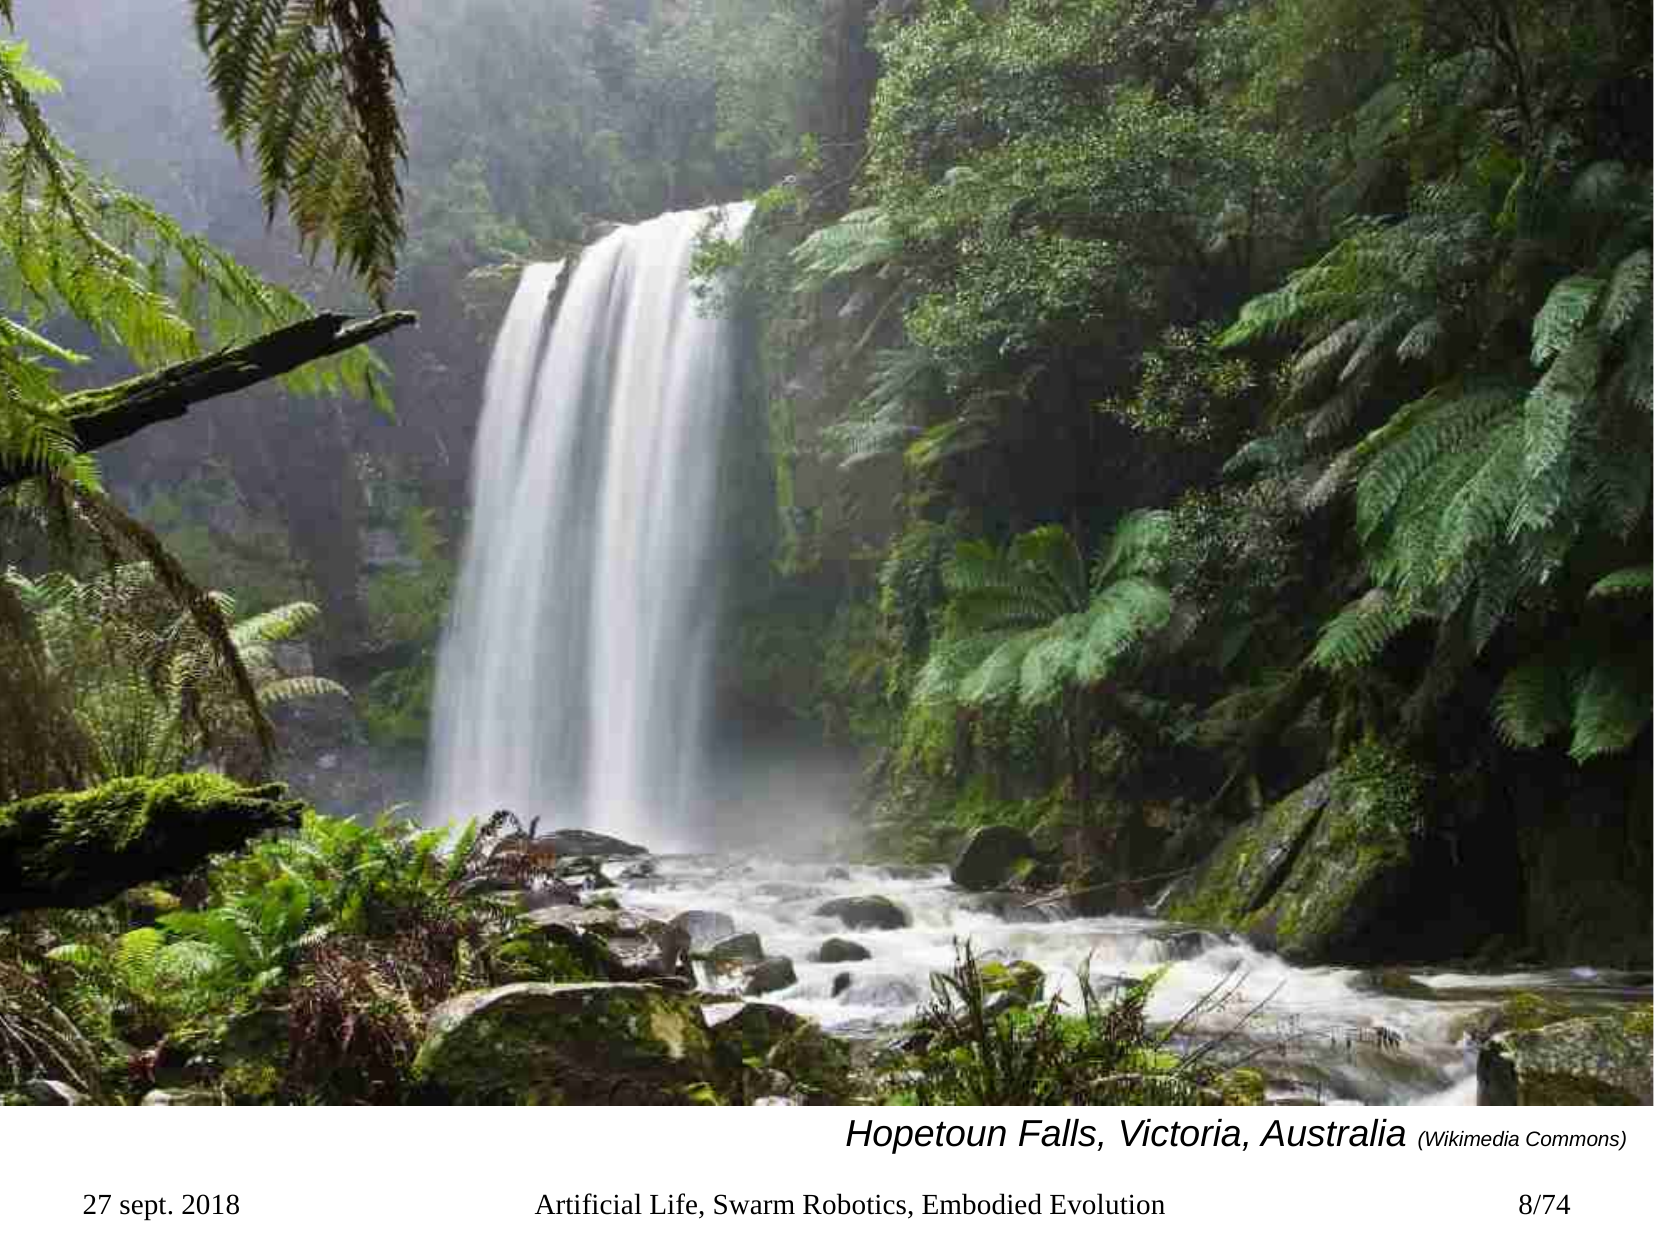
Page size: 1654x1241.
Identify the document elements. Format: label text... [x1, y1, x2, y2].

text_box Hopetoun Falls, Victoria, Australia (Wikimedia Commons) [177, 1105, 1642, 1163]
picture [0, 0, 1654, 1106]
